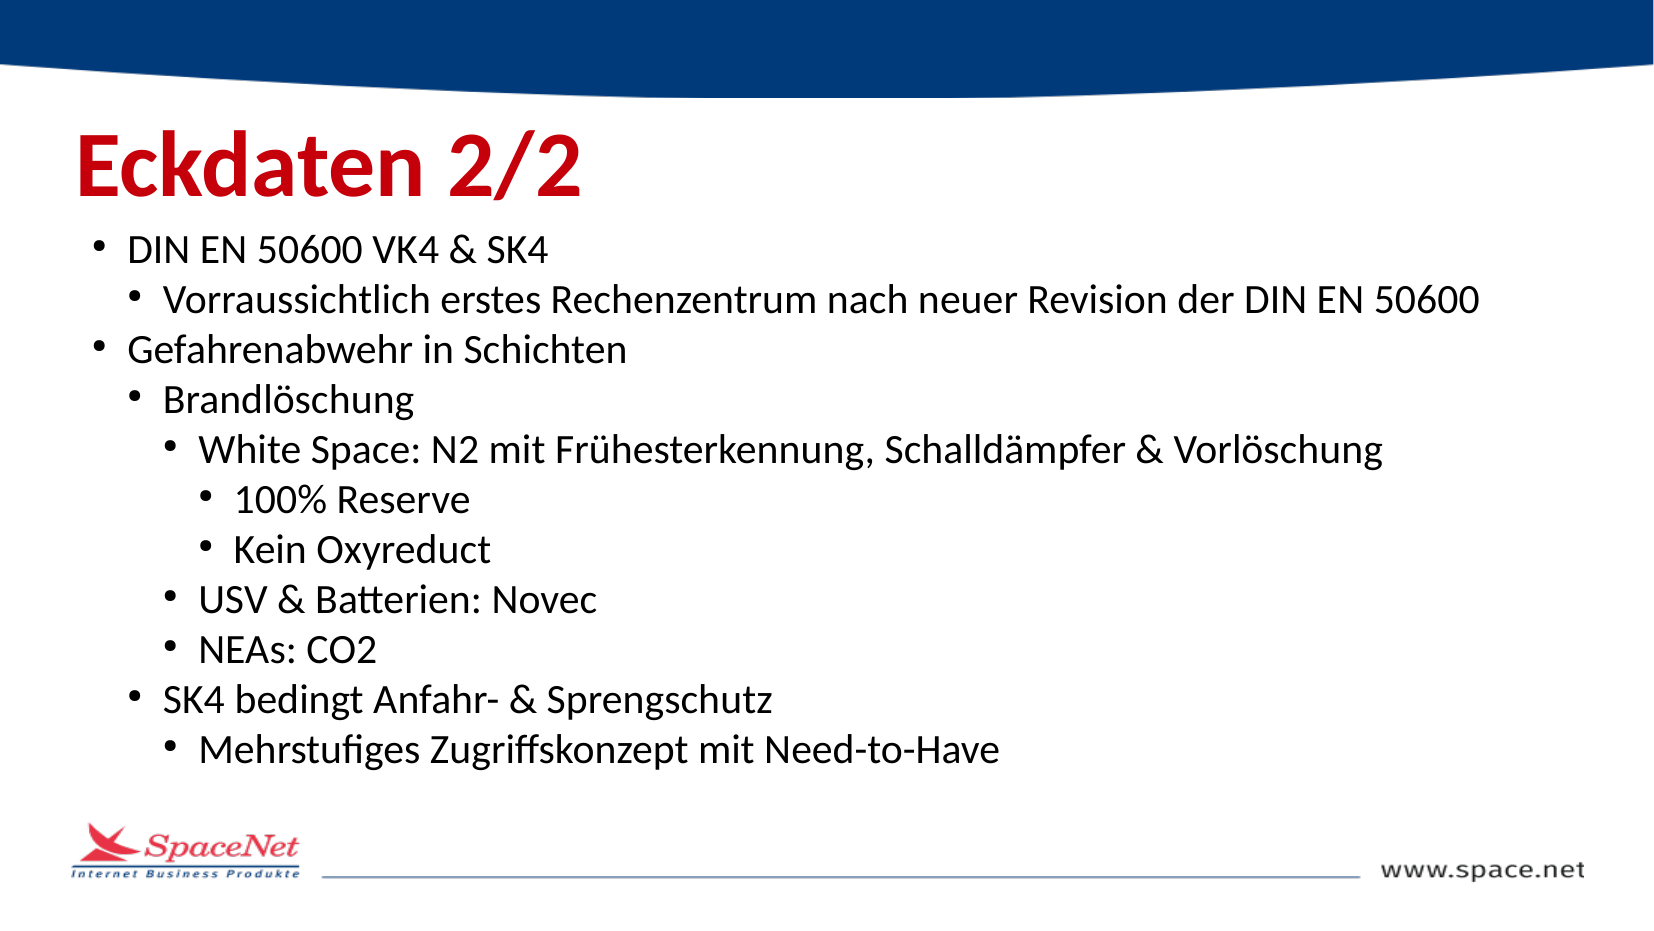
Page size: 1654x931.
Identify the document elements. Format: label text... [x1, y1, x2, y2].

text_box Eckdaten 2/2 [60, 95, 1583, 223]
text_box DIN EN 50600 VK4 & SK4 Vorraussichtlich erstes Rechenzentrum nach neuer Revision der DIN EN 50600 Gefahrenabwehr in Schichten Brandlöschung White Space: N2 mit Frühesterkennung, Schalldämpfer & Vorlöschung 100% Reserve Kein Oxyreduct USV & Batterien: Novec NEAs: CO2 SK4 bedingt Anfahr- & Sprengschutz Mehrstufiges Zugriffskonzept mit Need-to-Have [77, 223, 1576, 780]
